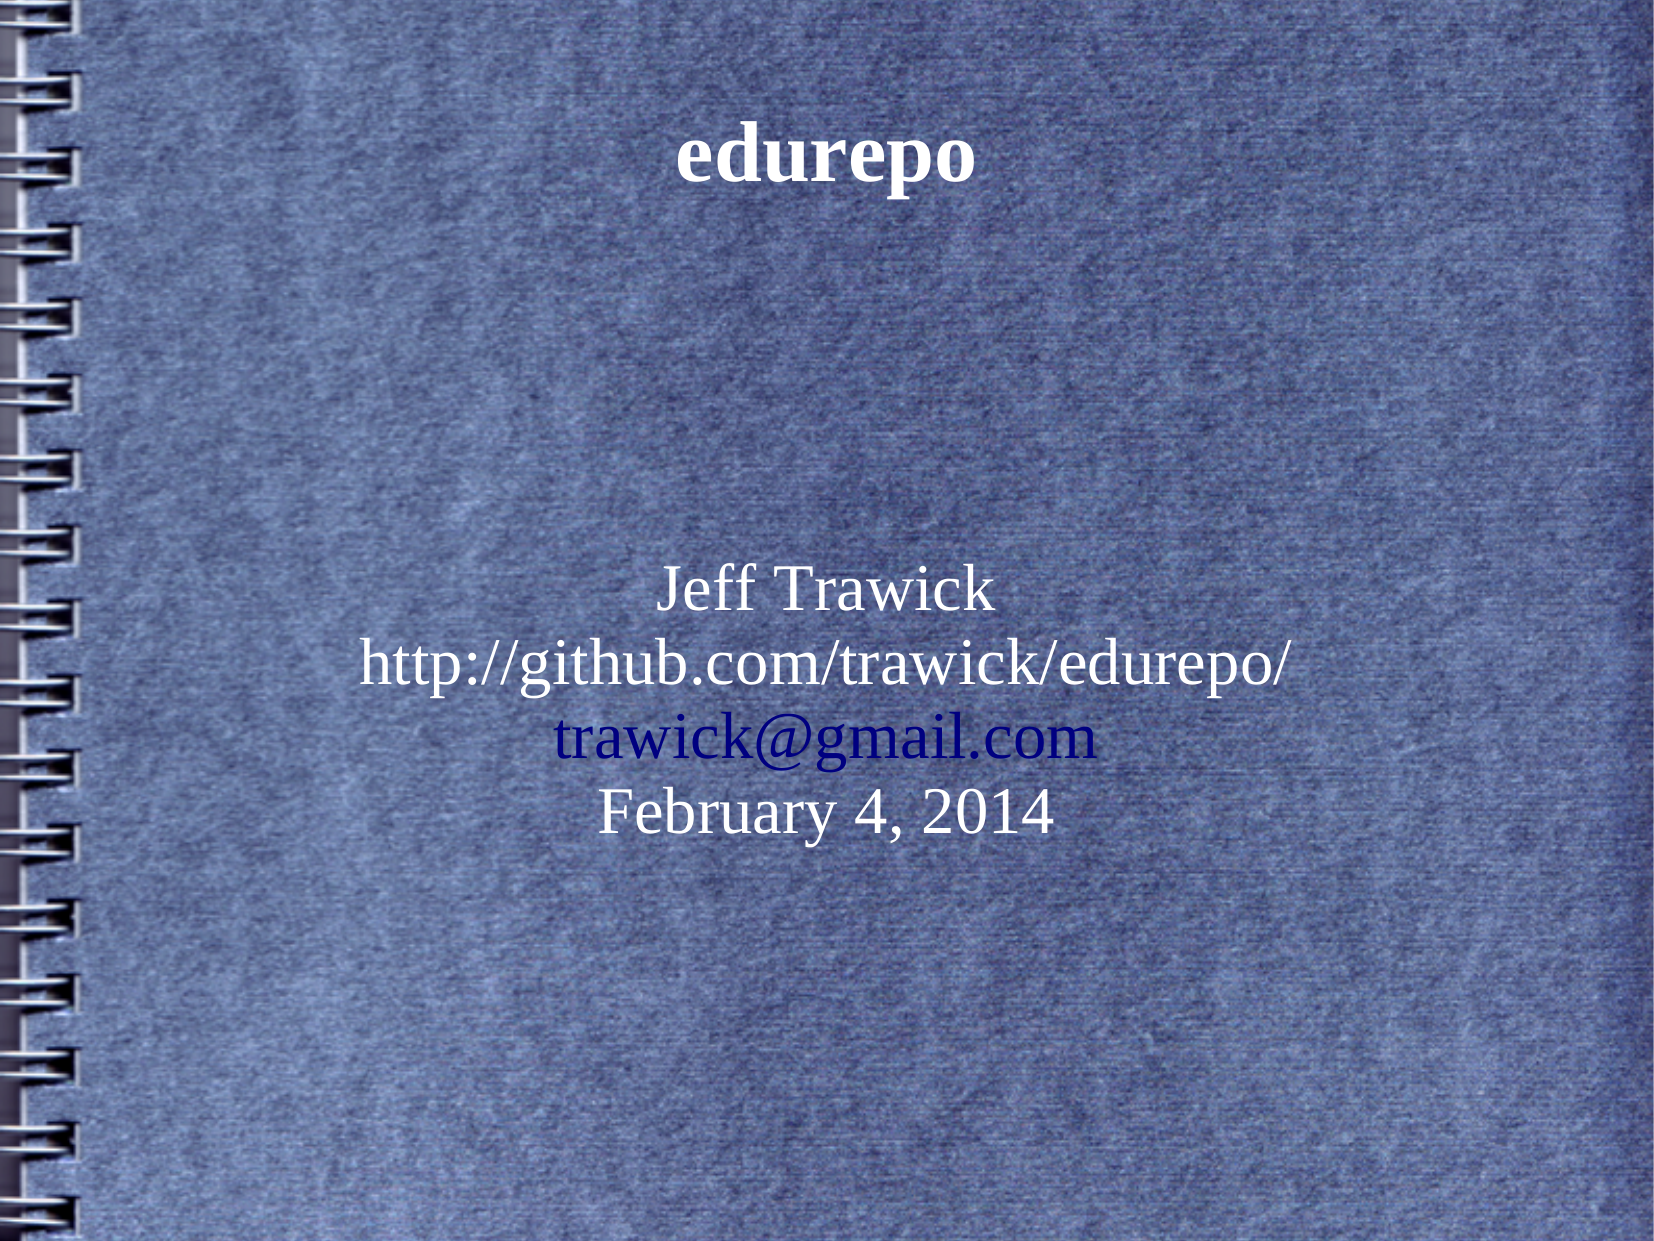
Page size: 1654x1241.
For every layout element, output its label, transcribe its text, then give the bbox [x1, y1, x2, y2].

title edurepo [82, 49, 1571, 257]
picture [0, 0, 1654, 1241]
subtitle Jeff Trawick http://github.com/trawick/edurepo/ trawick@gmail.com February 4, 2014 [82, 290, 1571, 1109]
